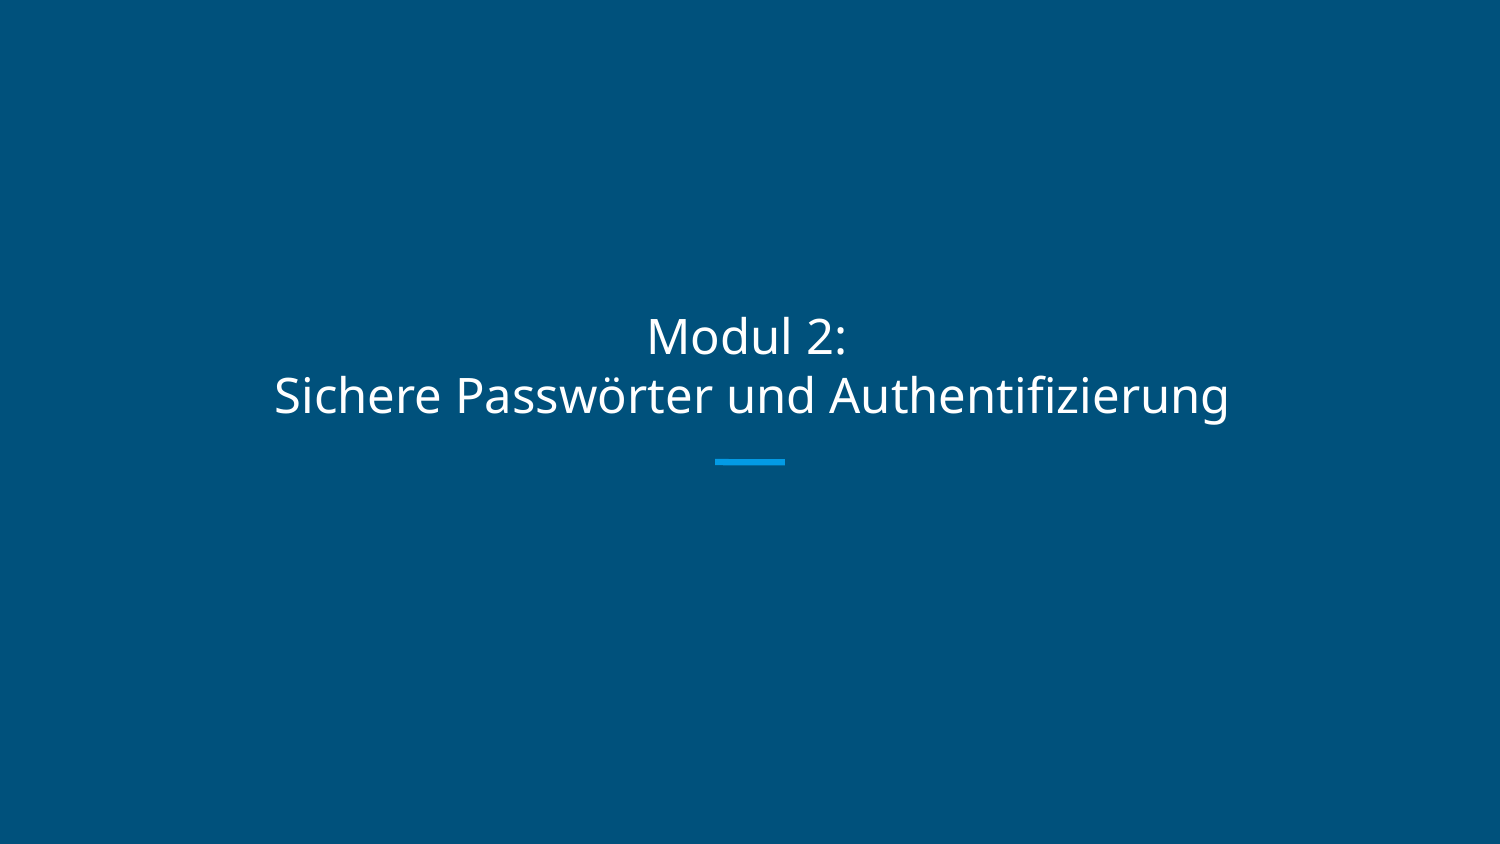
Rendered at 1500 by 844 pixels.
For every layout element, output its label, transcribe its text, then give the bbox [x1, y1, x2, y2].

title Modul 2: Sichere Passwörter und Authentifizierung [78, 289, 1428, 439]
